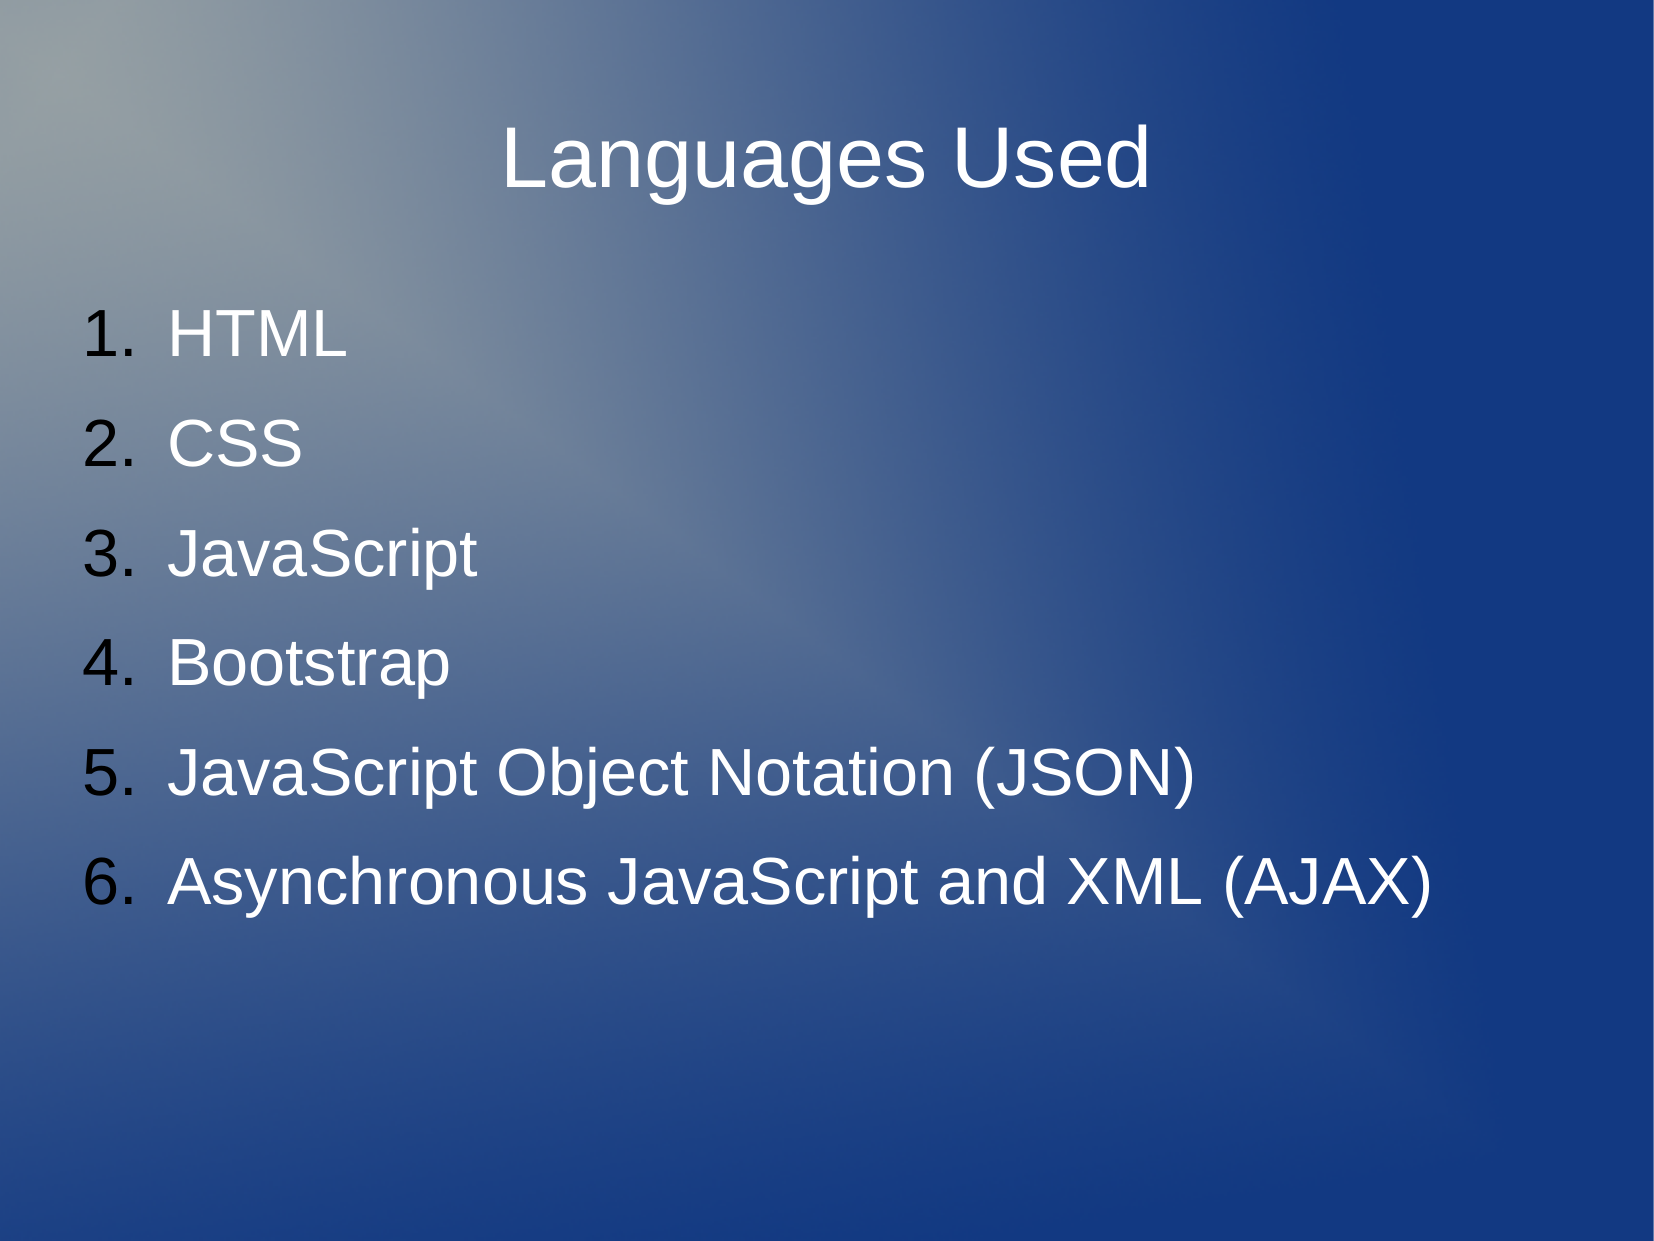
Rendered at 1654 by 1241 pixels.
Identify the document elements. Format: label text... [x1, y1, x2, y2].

title Languages Used [82, 49, 1571, 257]
list HTML CSS JavaScript Bootstrap JavaScript Object Notation (JSON) Asynchronous JavaScript and XML (AJAX) [82, 290, 1571, 1109]
